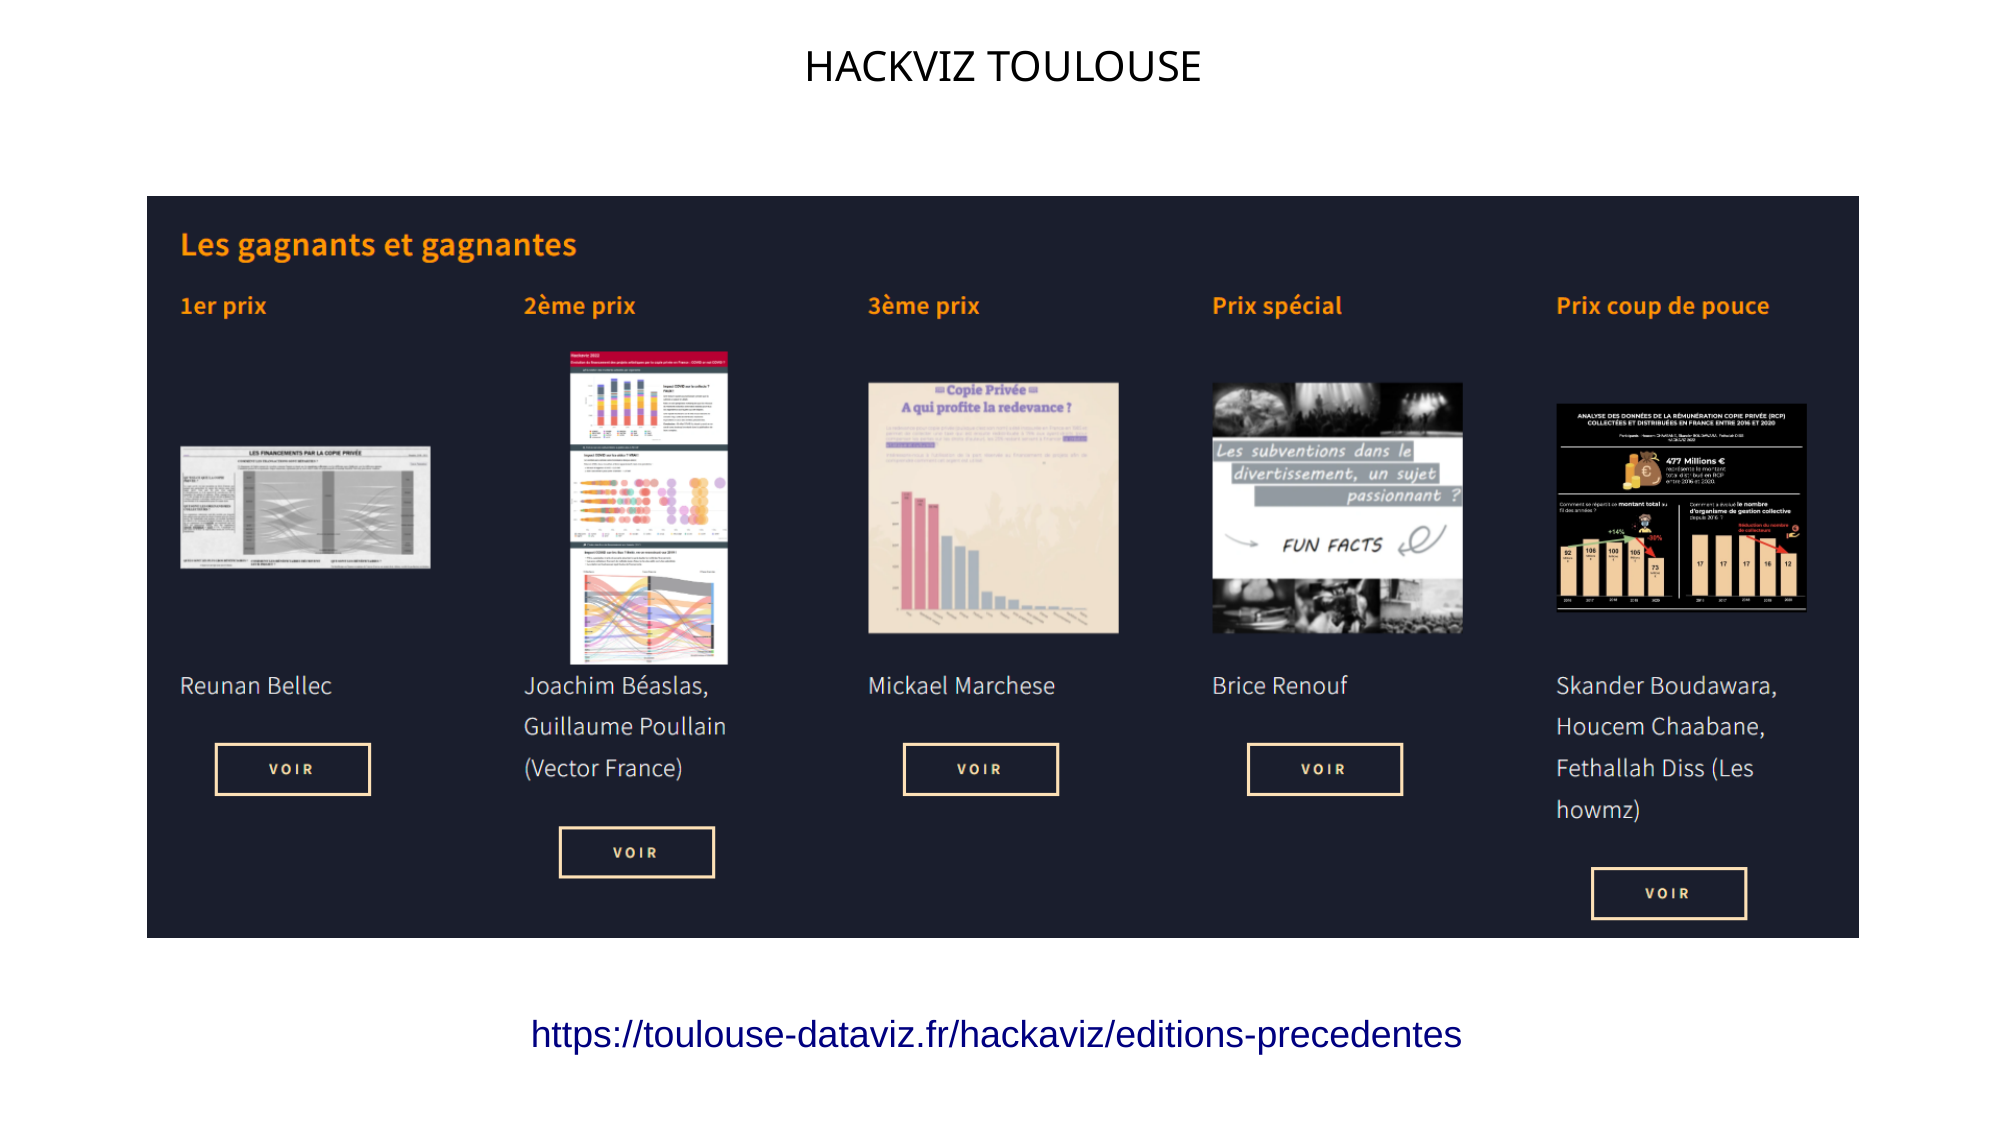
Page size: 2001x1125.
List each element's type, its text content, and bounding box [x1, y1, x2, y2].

text_box Hackviz toulouse [0, 0, 2000, 130]
picture [147, 196, 1859, 938]
text_box https://toulouse-dataviz.fr/hackaviz/editions-precedentes [516, 1006, 1489, 1063]
